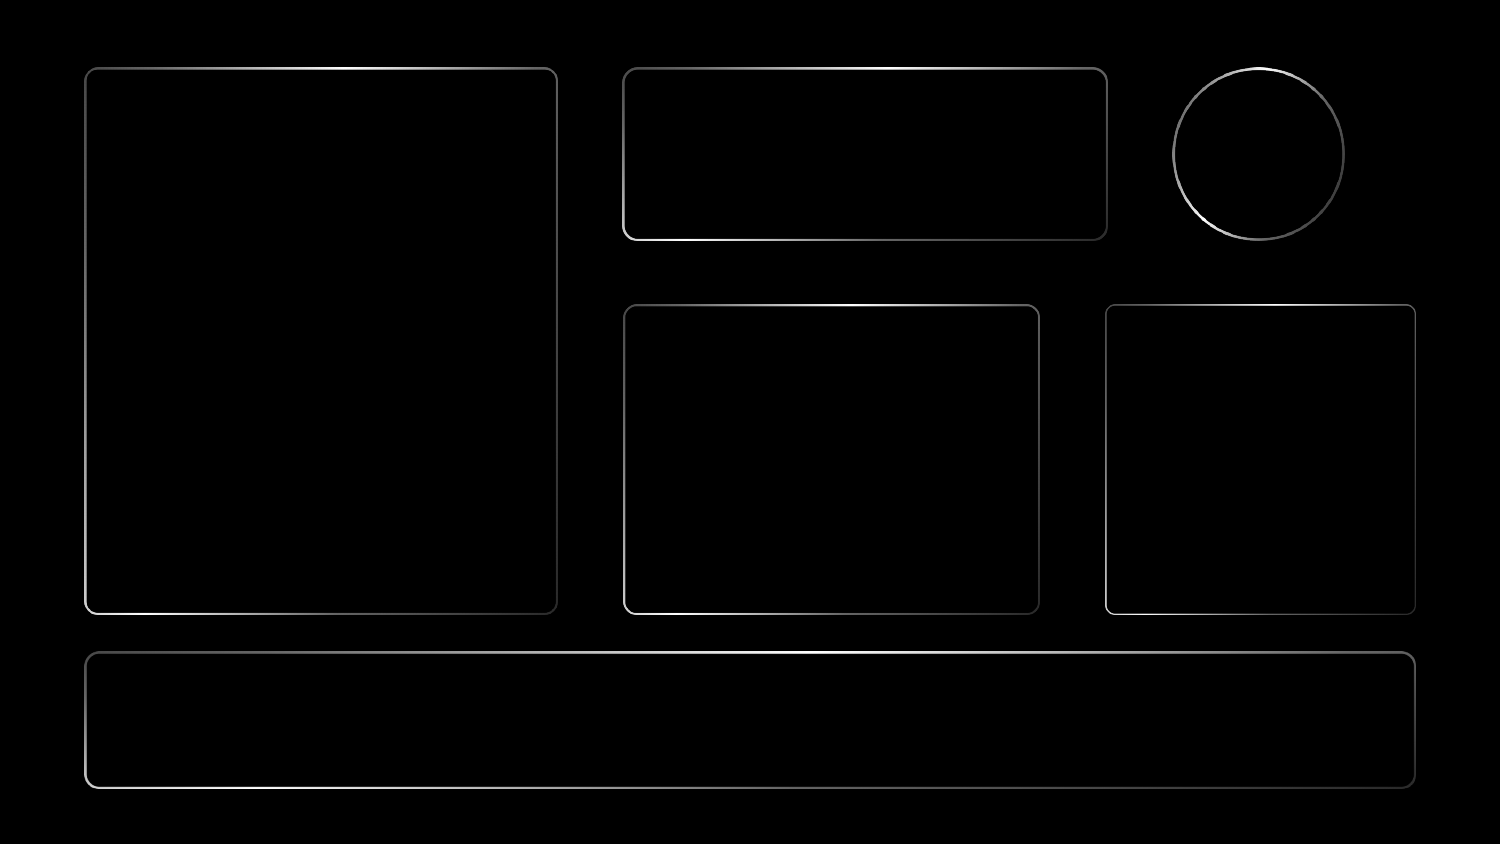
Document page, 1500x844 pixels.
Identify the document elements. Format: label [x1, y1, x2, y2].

picture [84, 67, 558, 615]
picture [1172, 67, 1345, 241]
picture [84, 651, 1416, 789]
picture [622, 67, 1108, 241]
picture [623, 304, 1040, 615]
picture [1105, 304, 1416, 615]
